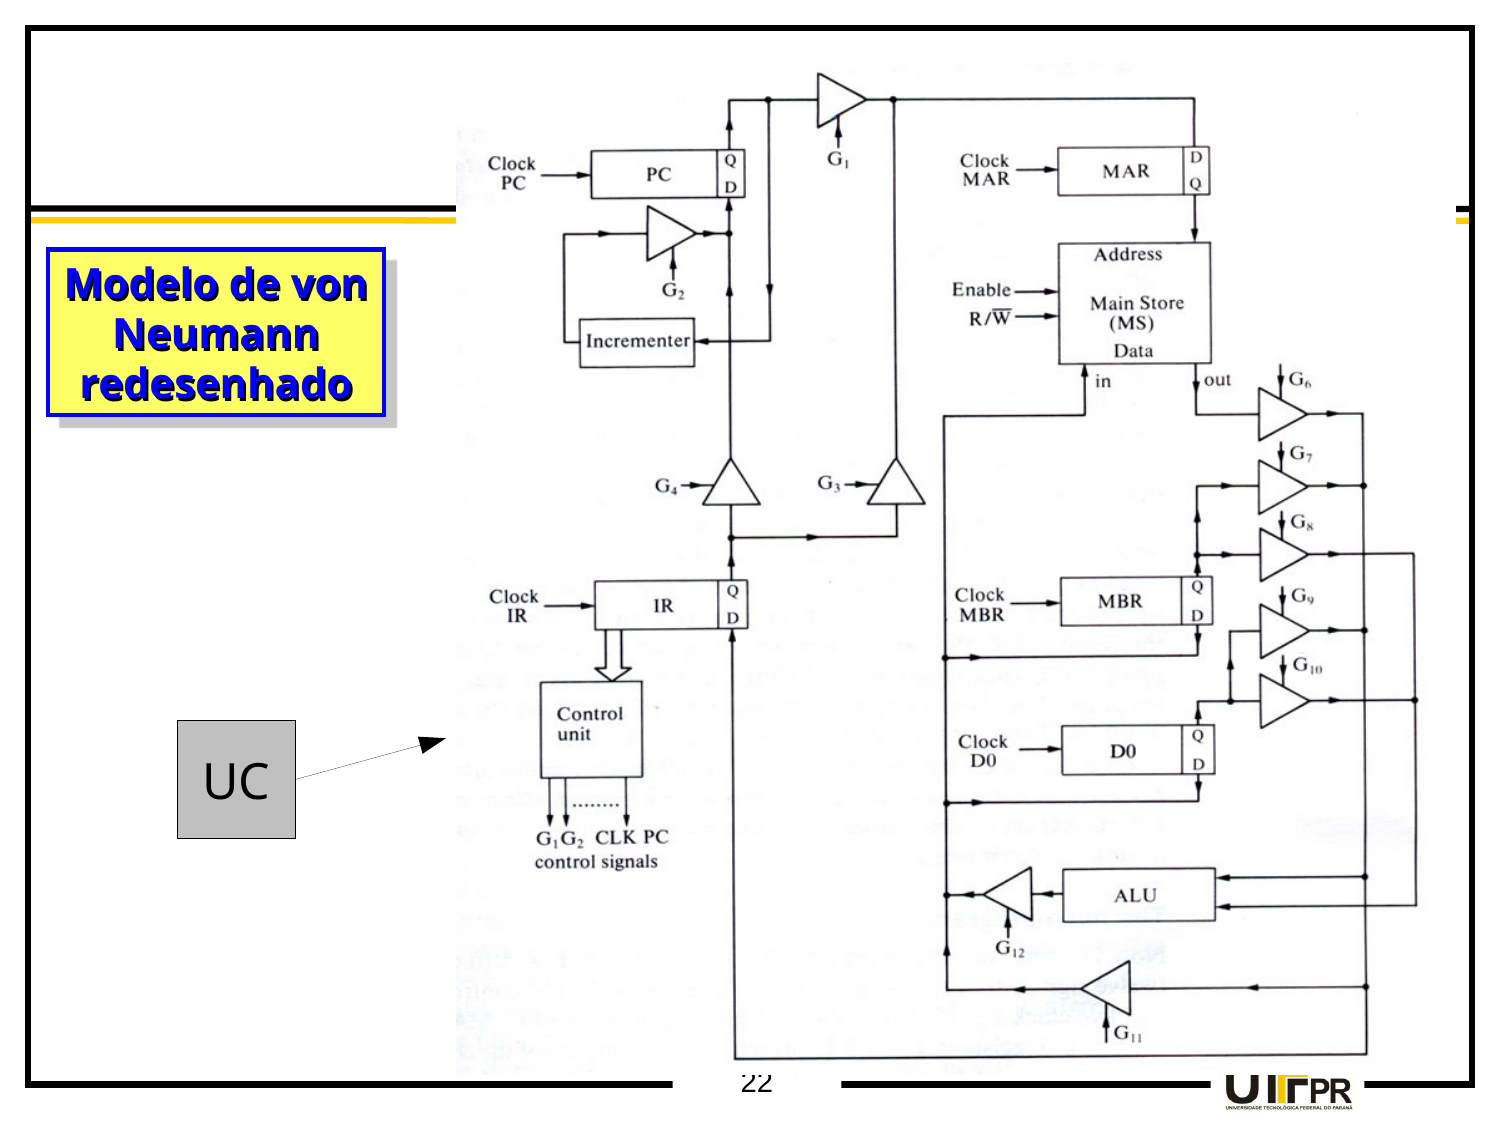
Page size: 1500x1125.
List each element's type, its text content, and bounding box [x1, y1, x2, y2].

text_box UC [177, 720, 296, 839]
picture [456, 58, 1456, 1110]
text_box Modelo de von Neumann redesenhado [47, 249, 384, 415]
